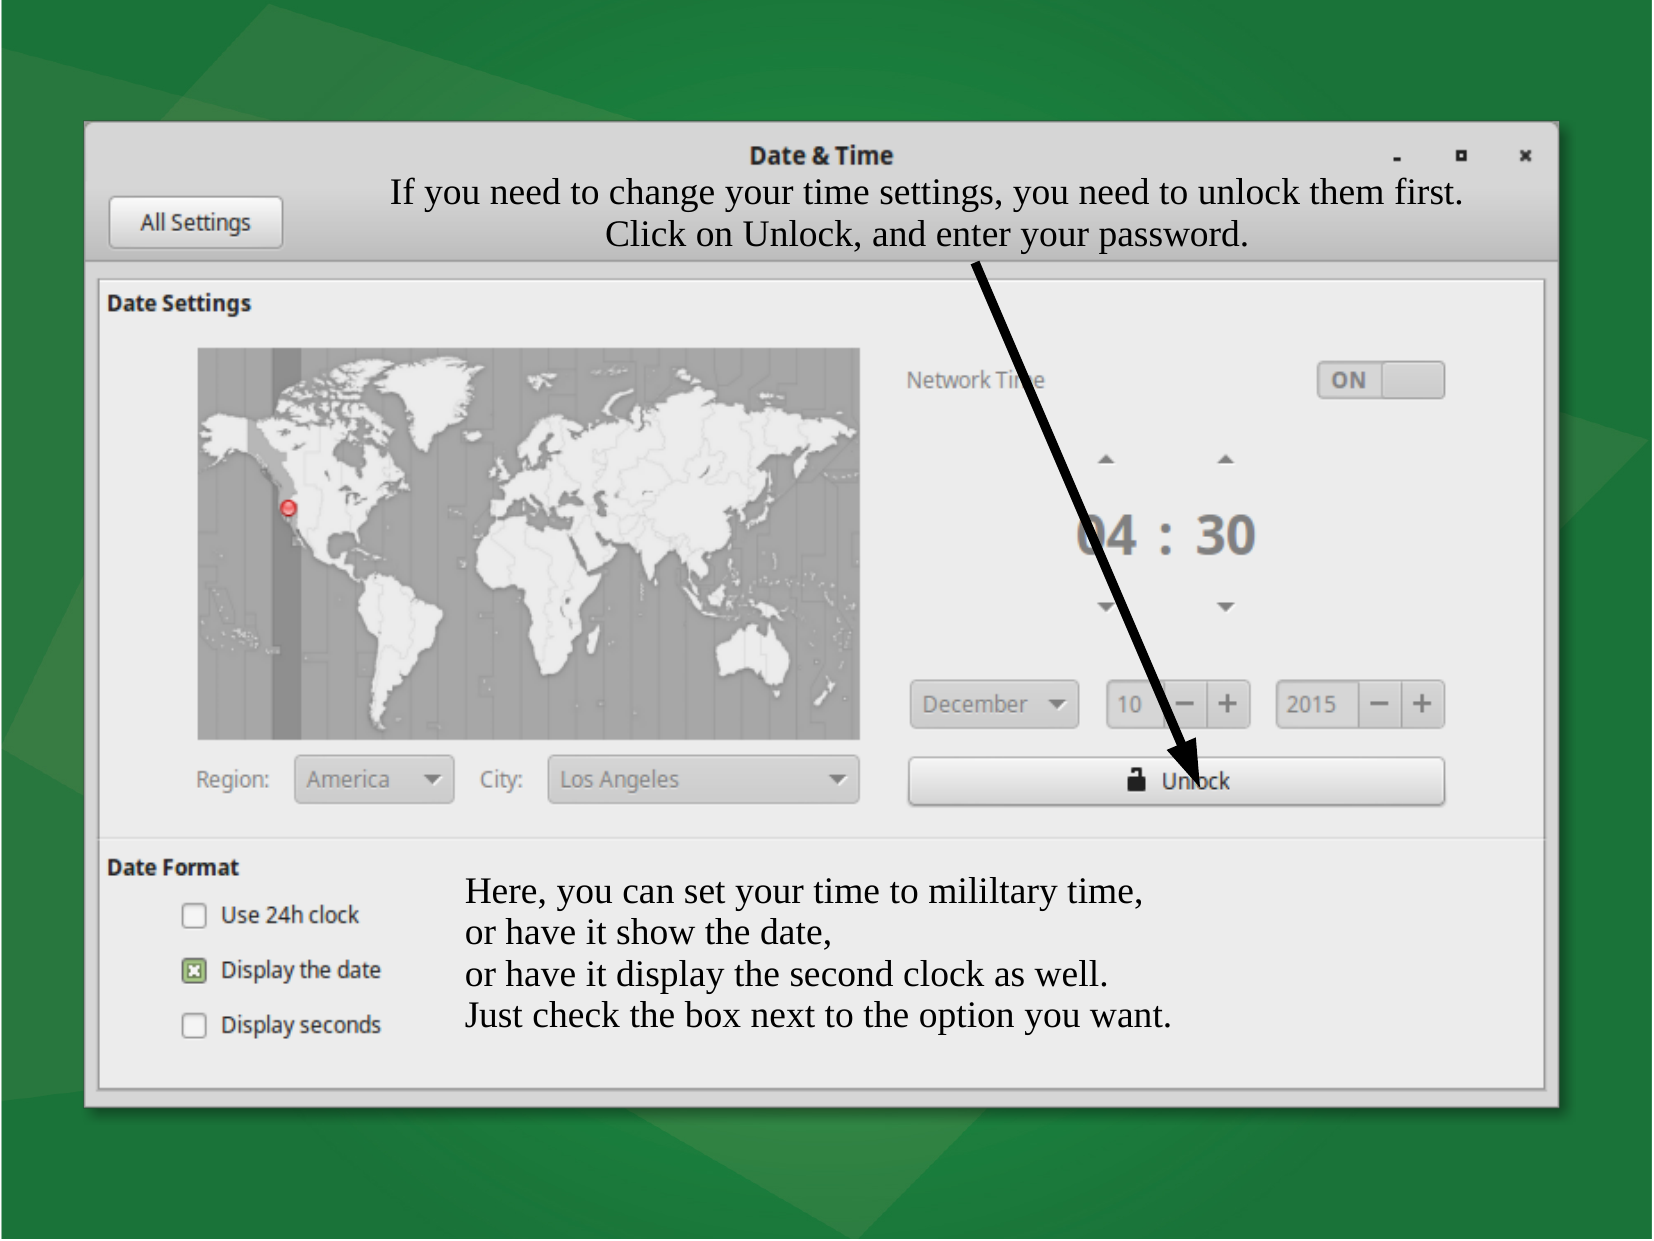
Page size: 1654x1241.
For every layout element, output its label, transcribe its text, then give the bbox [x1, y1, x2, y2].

text_box If you need to change your time settings, you need to unlock them first. Click on Unlock, and enter your password. [375, 164, 1481, 263]
picture [0, 0, 1652, 1241]
text_box Here, you can set your time to mililtary time, or have it show the date, or have it display the second clock as well. Just check the box next to the option you want. [450, 862, 1501, 1045]
